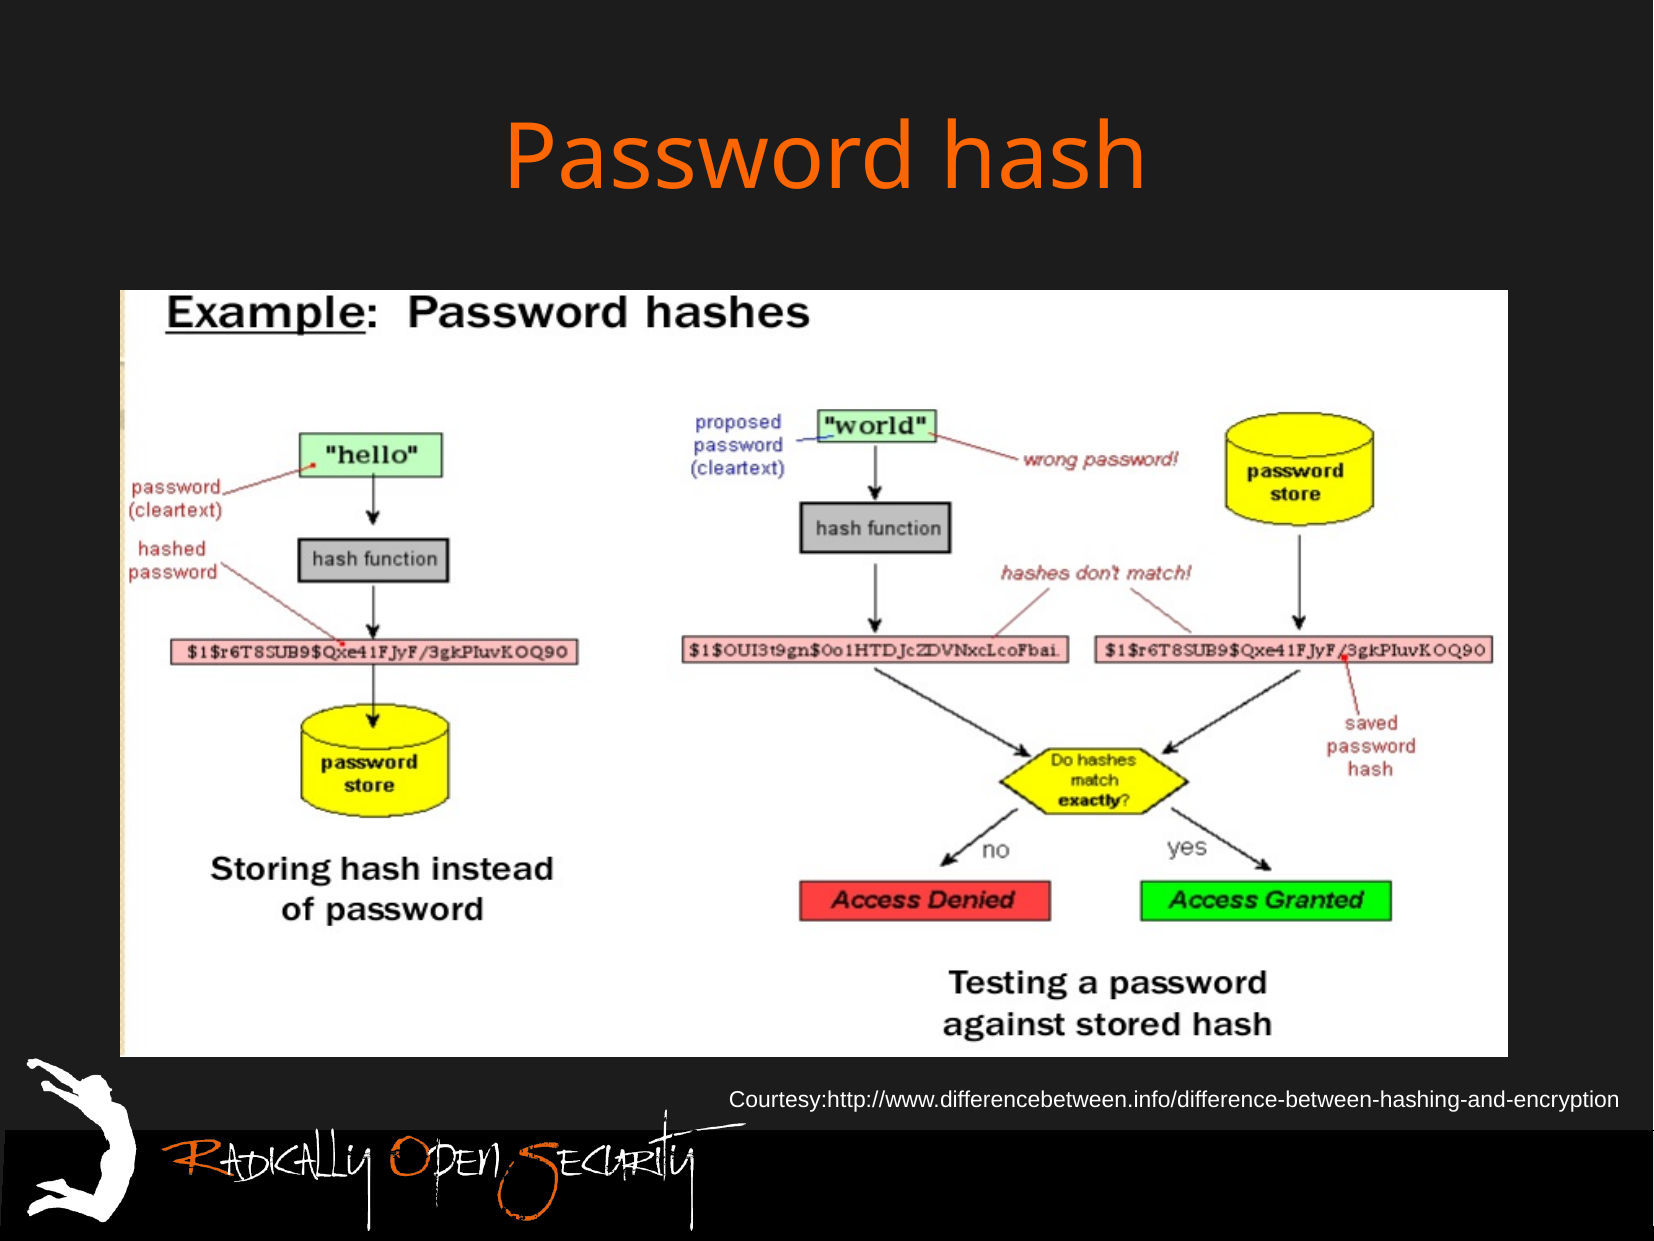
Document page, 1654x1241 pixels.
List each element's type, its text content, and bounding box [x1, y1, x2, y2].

title Password hash [82, 49, 1571, 257]
picture [0, 290, 1508, 1241]
text_box Courtesy:http://www.differencebetween.info/difference-between-hashing-and-encryption [714, 1078, 1642, 1122]
